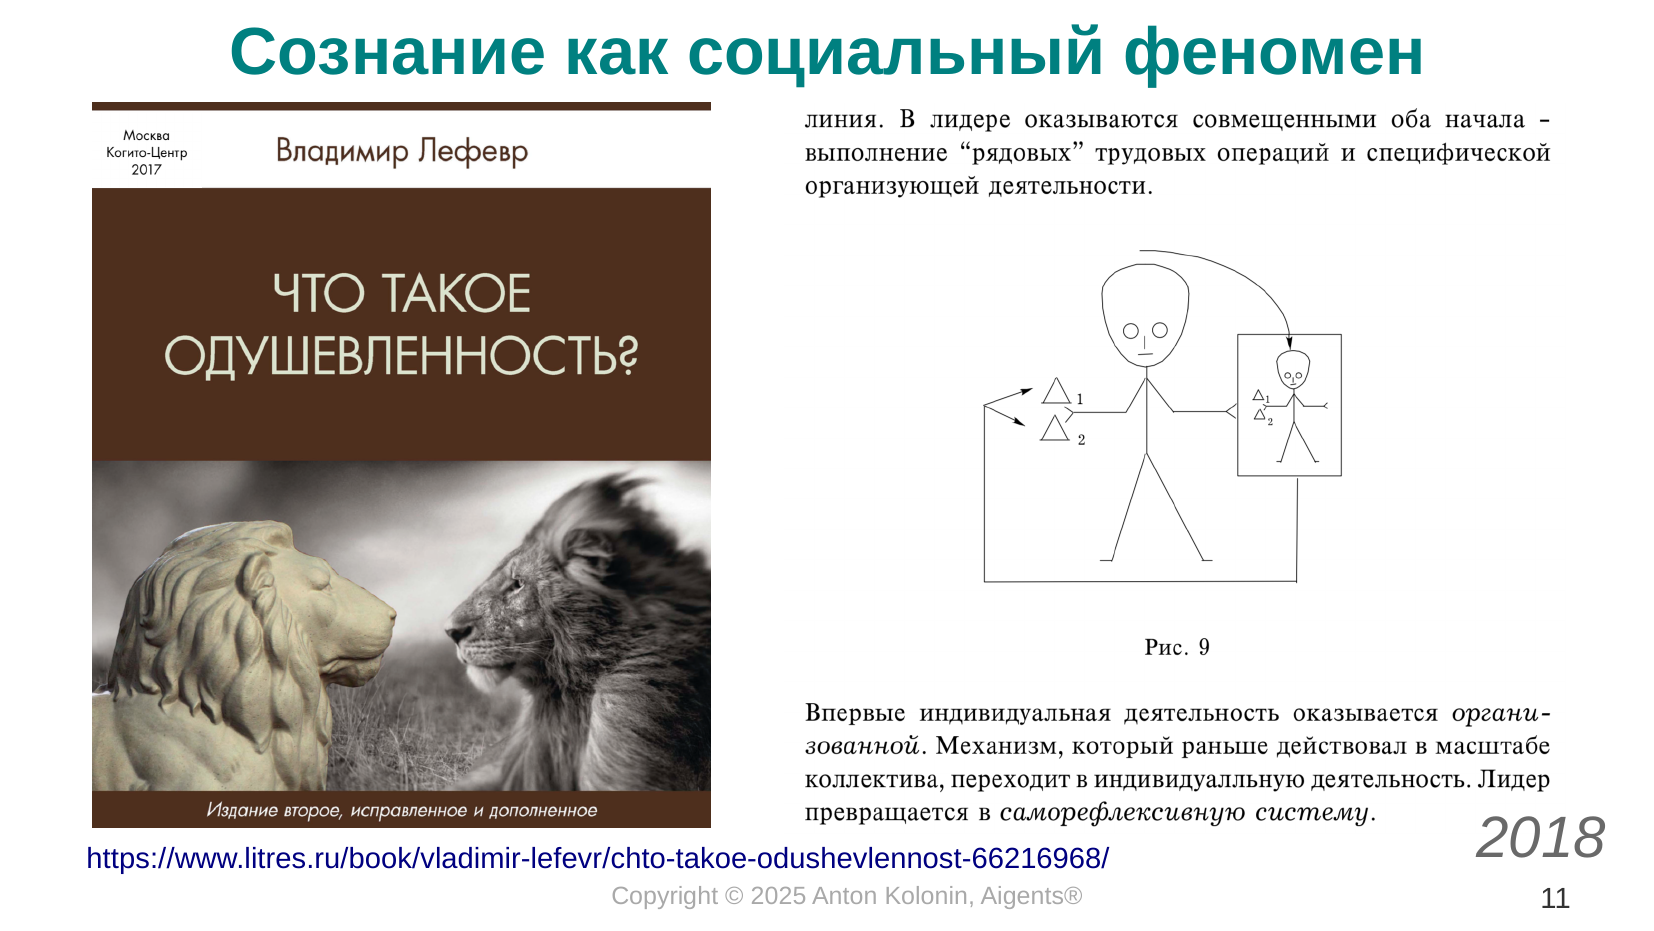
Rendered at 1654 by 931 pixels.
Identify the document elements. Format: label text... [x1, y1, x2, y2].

text_box https://www.litres.ru/book/vladimir-lefevr/chto-takoe-odushevlennost-66216968/ [71, 834, 1127, 883]
picture [92, 102, 711, 828]
text_box 2018 [1461, 797, 1622, 878]
text_box Сознание как социальный феномен [1, 0, 1654, 110]
picture [784, 103, 1566, 834]
